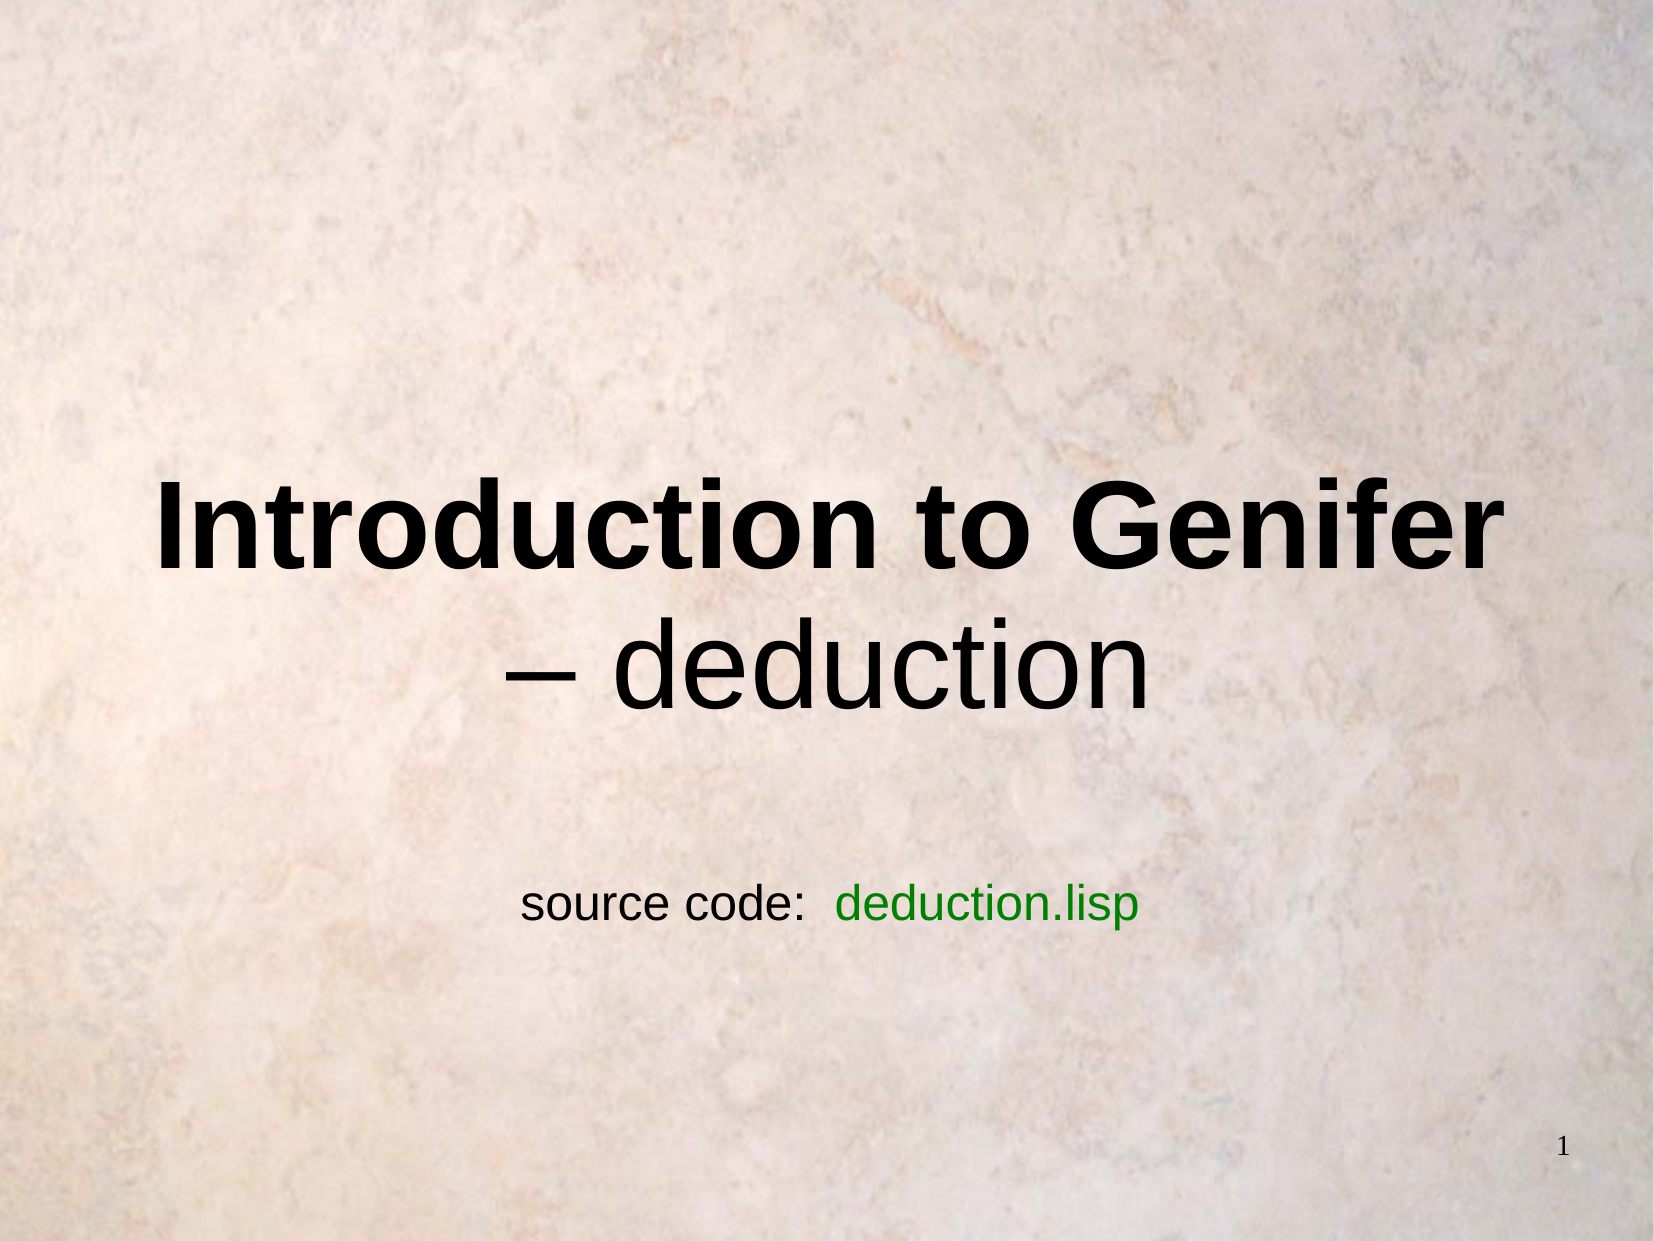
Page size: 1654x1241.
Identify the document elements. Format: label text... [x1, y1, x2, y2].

subtitle Introduction to Genifer – deduction source code: deduction.lisp [85, 347, 1575, 1039]
picture [0, 0, 1654, 1241]
